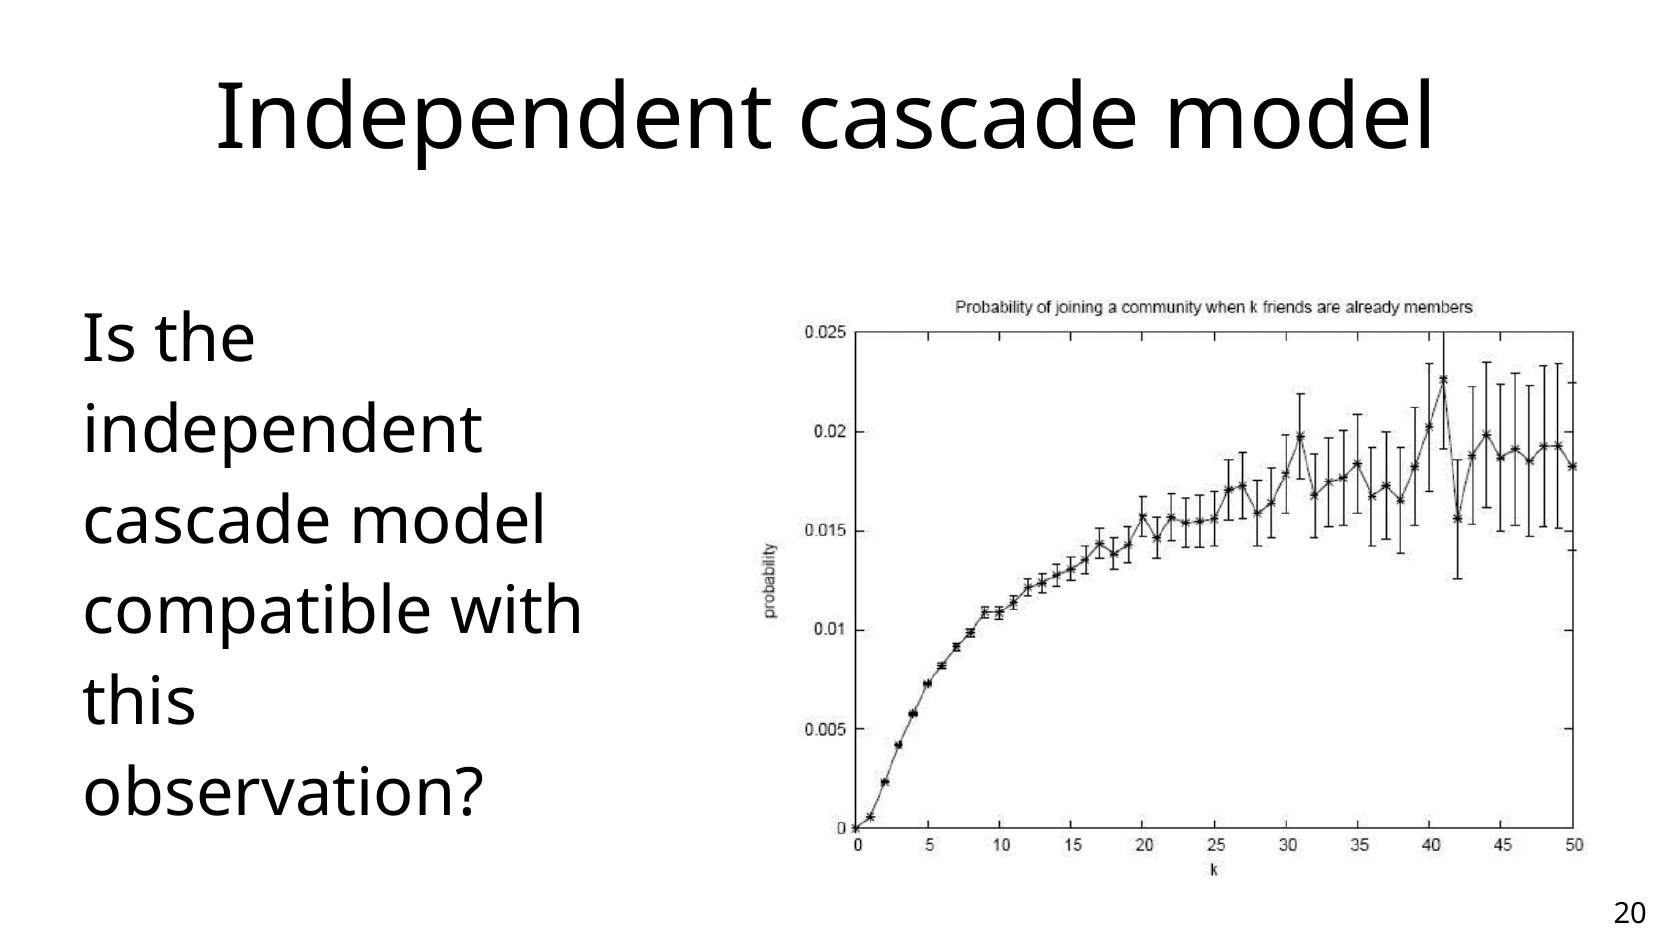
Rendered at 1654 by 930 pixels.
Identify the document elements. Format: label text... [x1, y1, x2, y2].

picture [735, 269, 1598, 876]
list Is the independent cascade model compatible with this observation? [82, 290, 616, 930]
title Independent cascade model [82, 1, 1571, 225]
